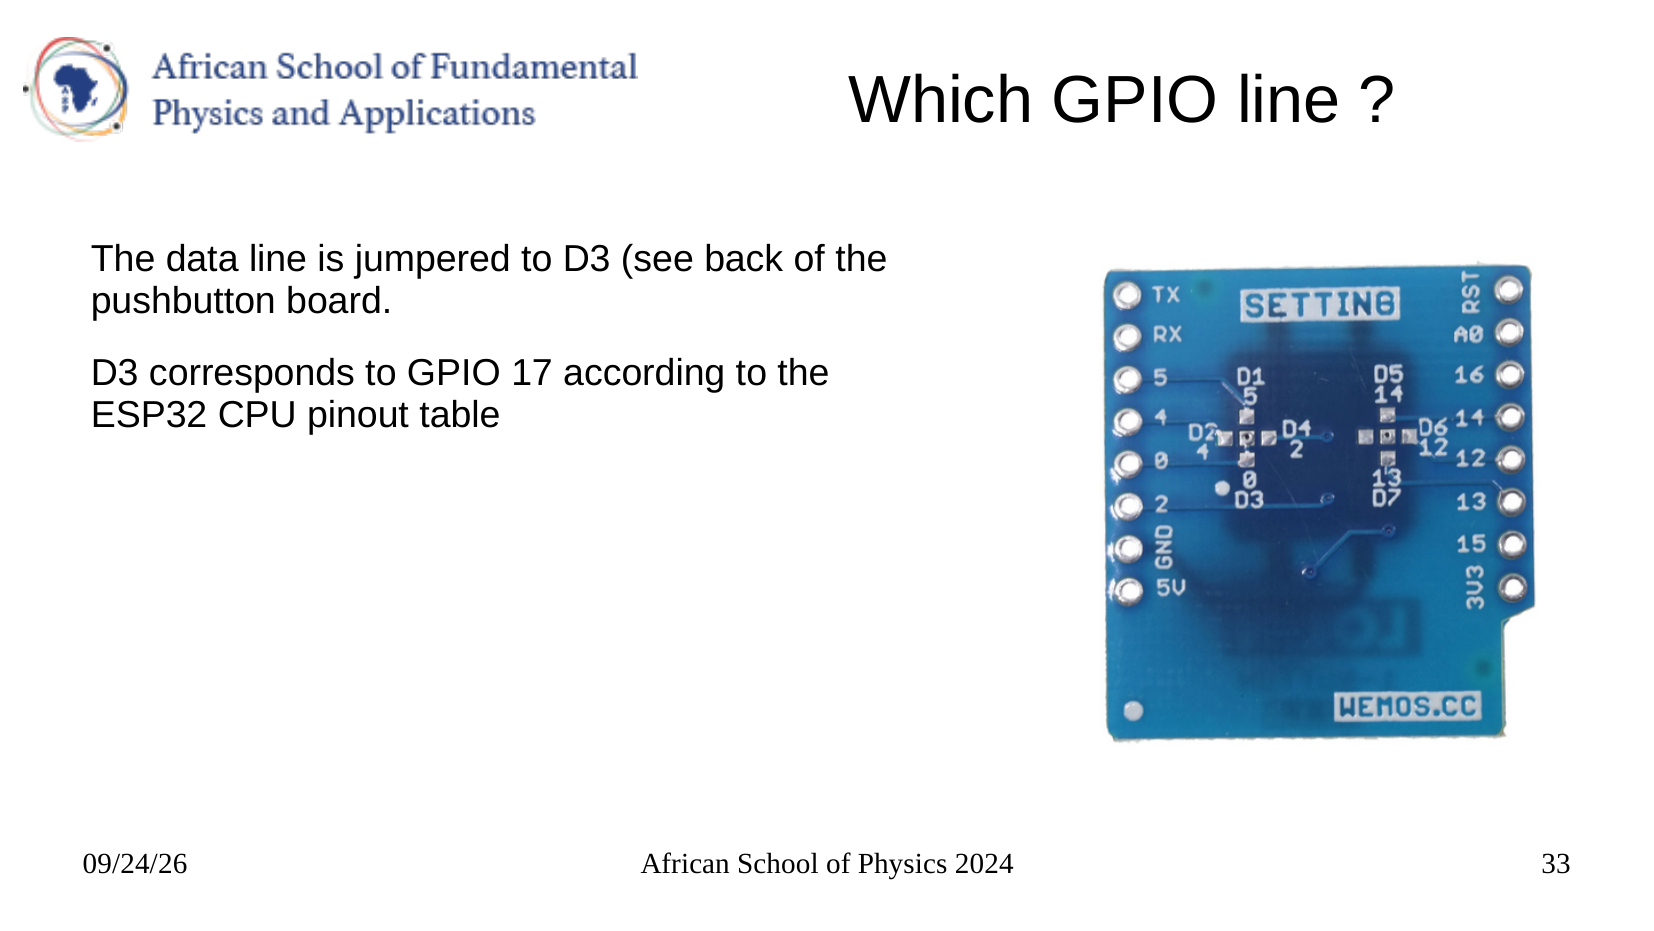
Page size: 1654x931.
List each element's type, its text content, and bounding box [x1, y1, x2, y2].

picture [23, 37, 635, 142]
picture [1049, 253, 1563, 763]
title Which GPIO line ? [635, 21, 1610, 177]
list The data line is jumpered to D3 (see back of the pushbutton board. D3 corresponds to GPIO 17 according to the ESP32 CPU pinout table [90, 237, 1100, 778]
